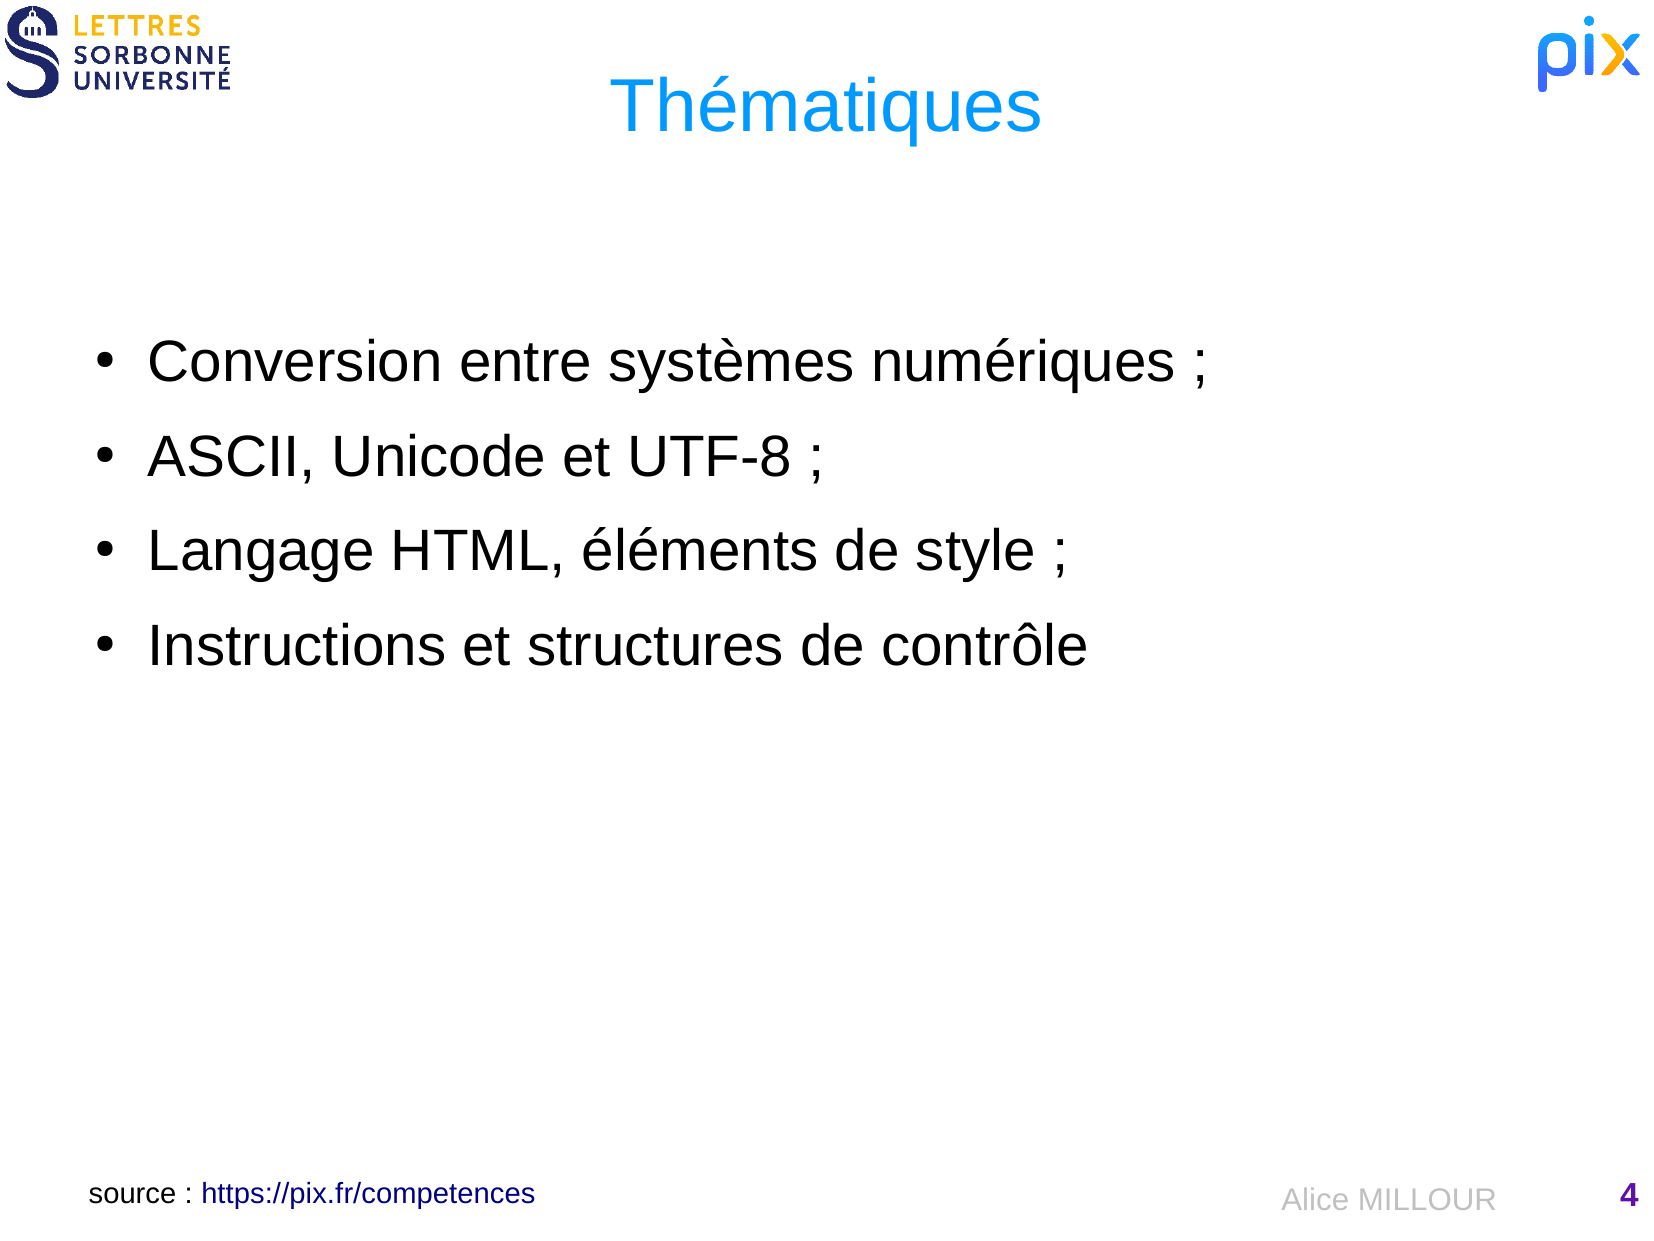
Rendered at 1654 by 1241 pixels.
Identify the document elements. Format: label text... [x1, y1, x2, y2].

title Thématiques [82, 2, 1571, 210]
picture [5, 6, 82, 98]
list Conversion entre systèmes numériques ; ASCII, Unicode et UTF-8 ; Langage HTML, éléments de style ; Instructions et structures de contrôle [76, 328, 1565, 1049]
text_box source : https://pix.fr/competences [0, 1169, 582, 1241]
